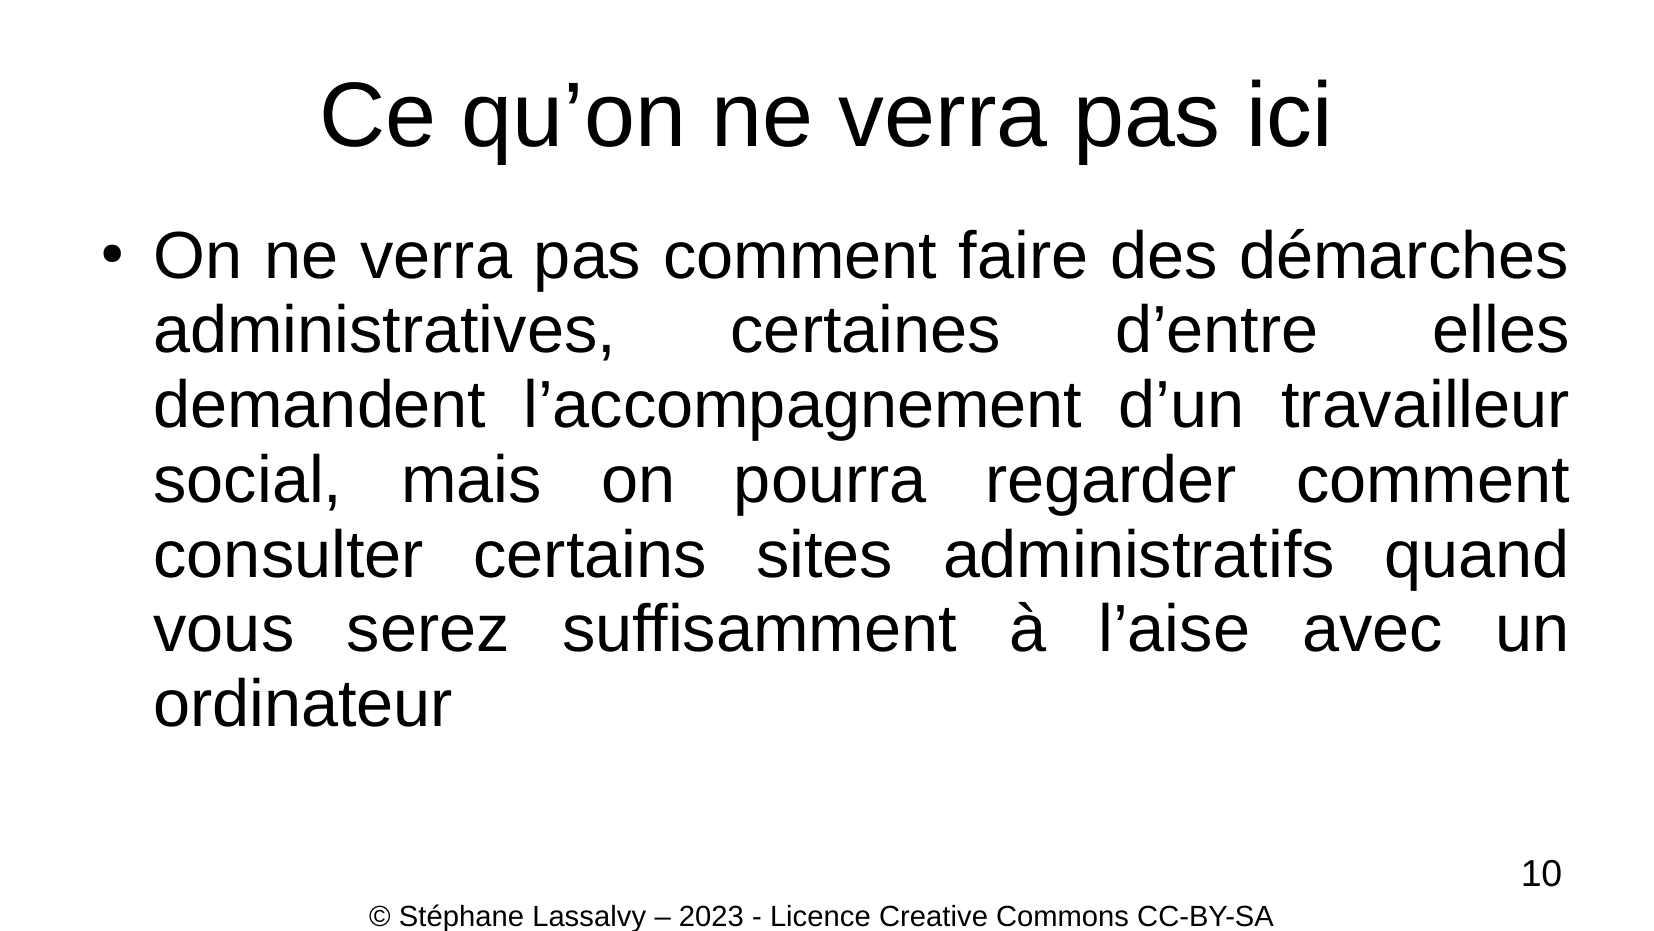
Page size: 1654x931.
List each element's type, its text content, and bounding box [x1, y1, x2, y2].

list On ne verra pas comment faire des démarches administratives, certaines d’entre elles demandent l’accompagnement d’un travailleur social, mais on pourra regarder comment consulter certains sites administratifs quand vous serez suffisamment à l’aise avec un ordinateur [82, 217, 1571, 758]
title Ce qu’on ne verra pas ici [82, 37, 1571, 193]
text_box 16 [1506, 845, 1654, 916]
text_box © Stéphane Lassalvy – 2023 - Licence Creative Commons CC-BY-SA [354, 893, 1300, 931]
